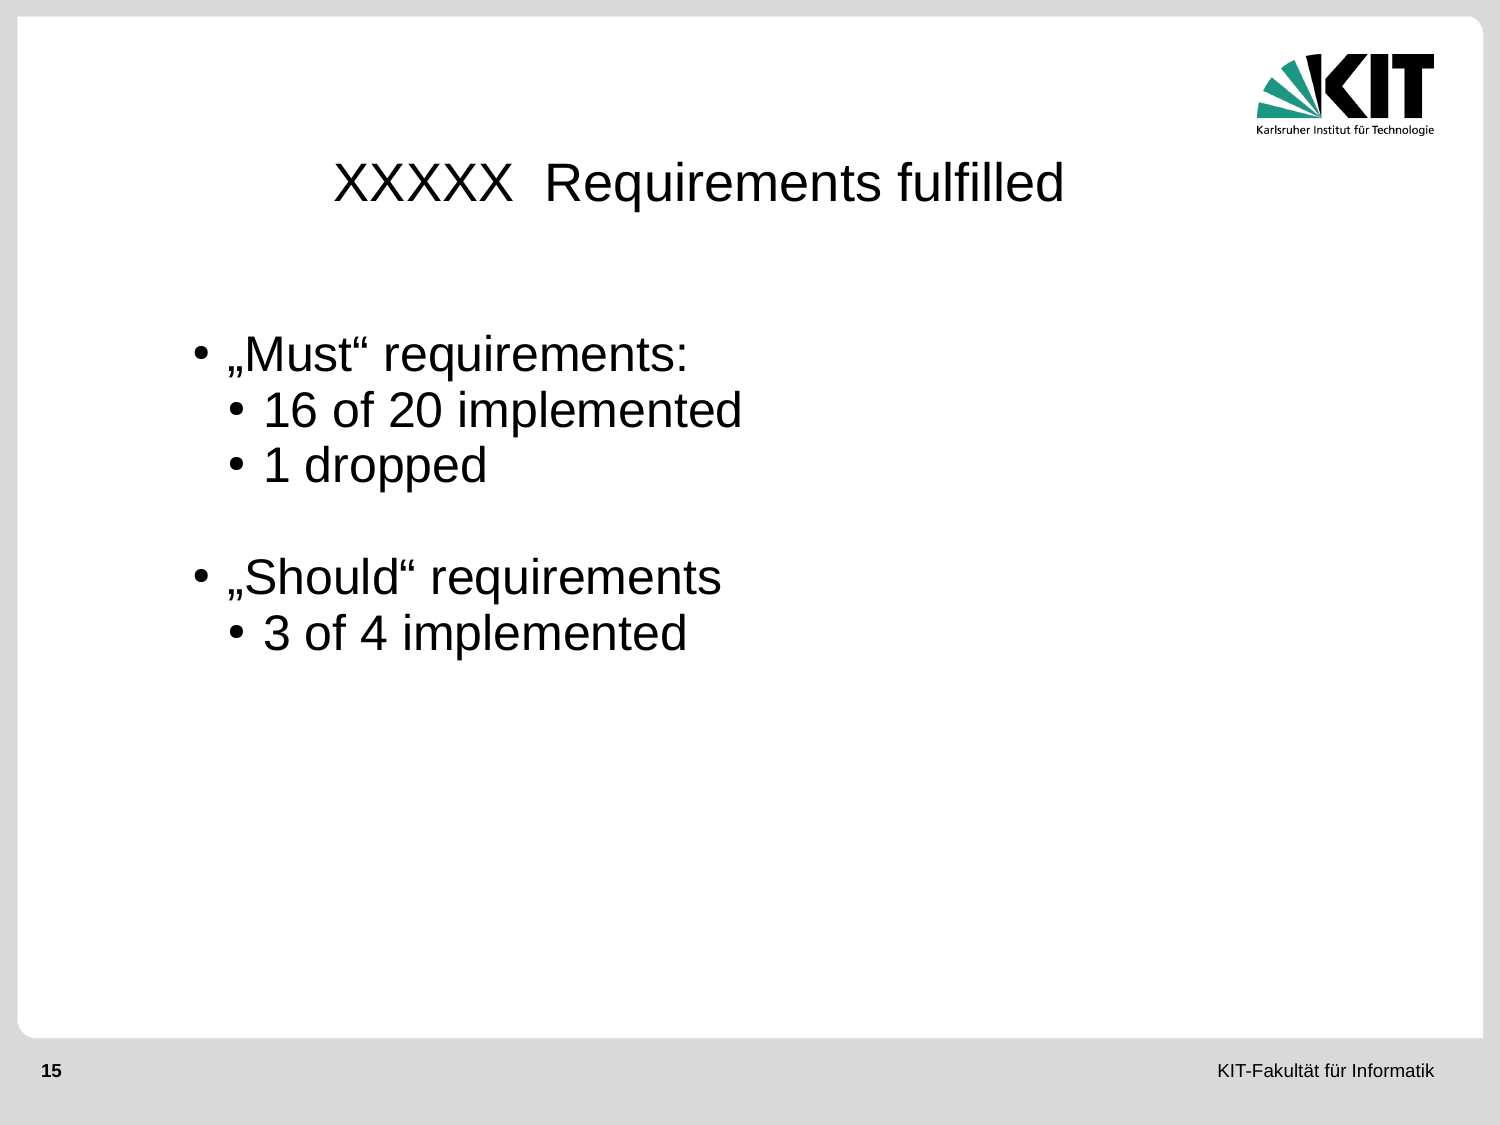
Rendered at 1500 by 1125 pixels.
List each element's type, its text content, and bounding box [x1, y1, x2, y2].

text_box XXXXX Requirements fulfilled [318, 145, 1158, 237]
text_box „Must“ requirements: 16 of 20 implemented 1 dropped „Should“ requirements 3 of 4 implemented [177, 318, 1099, 892]
picture [0, 0, 1500, 1125]
